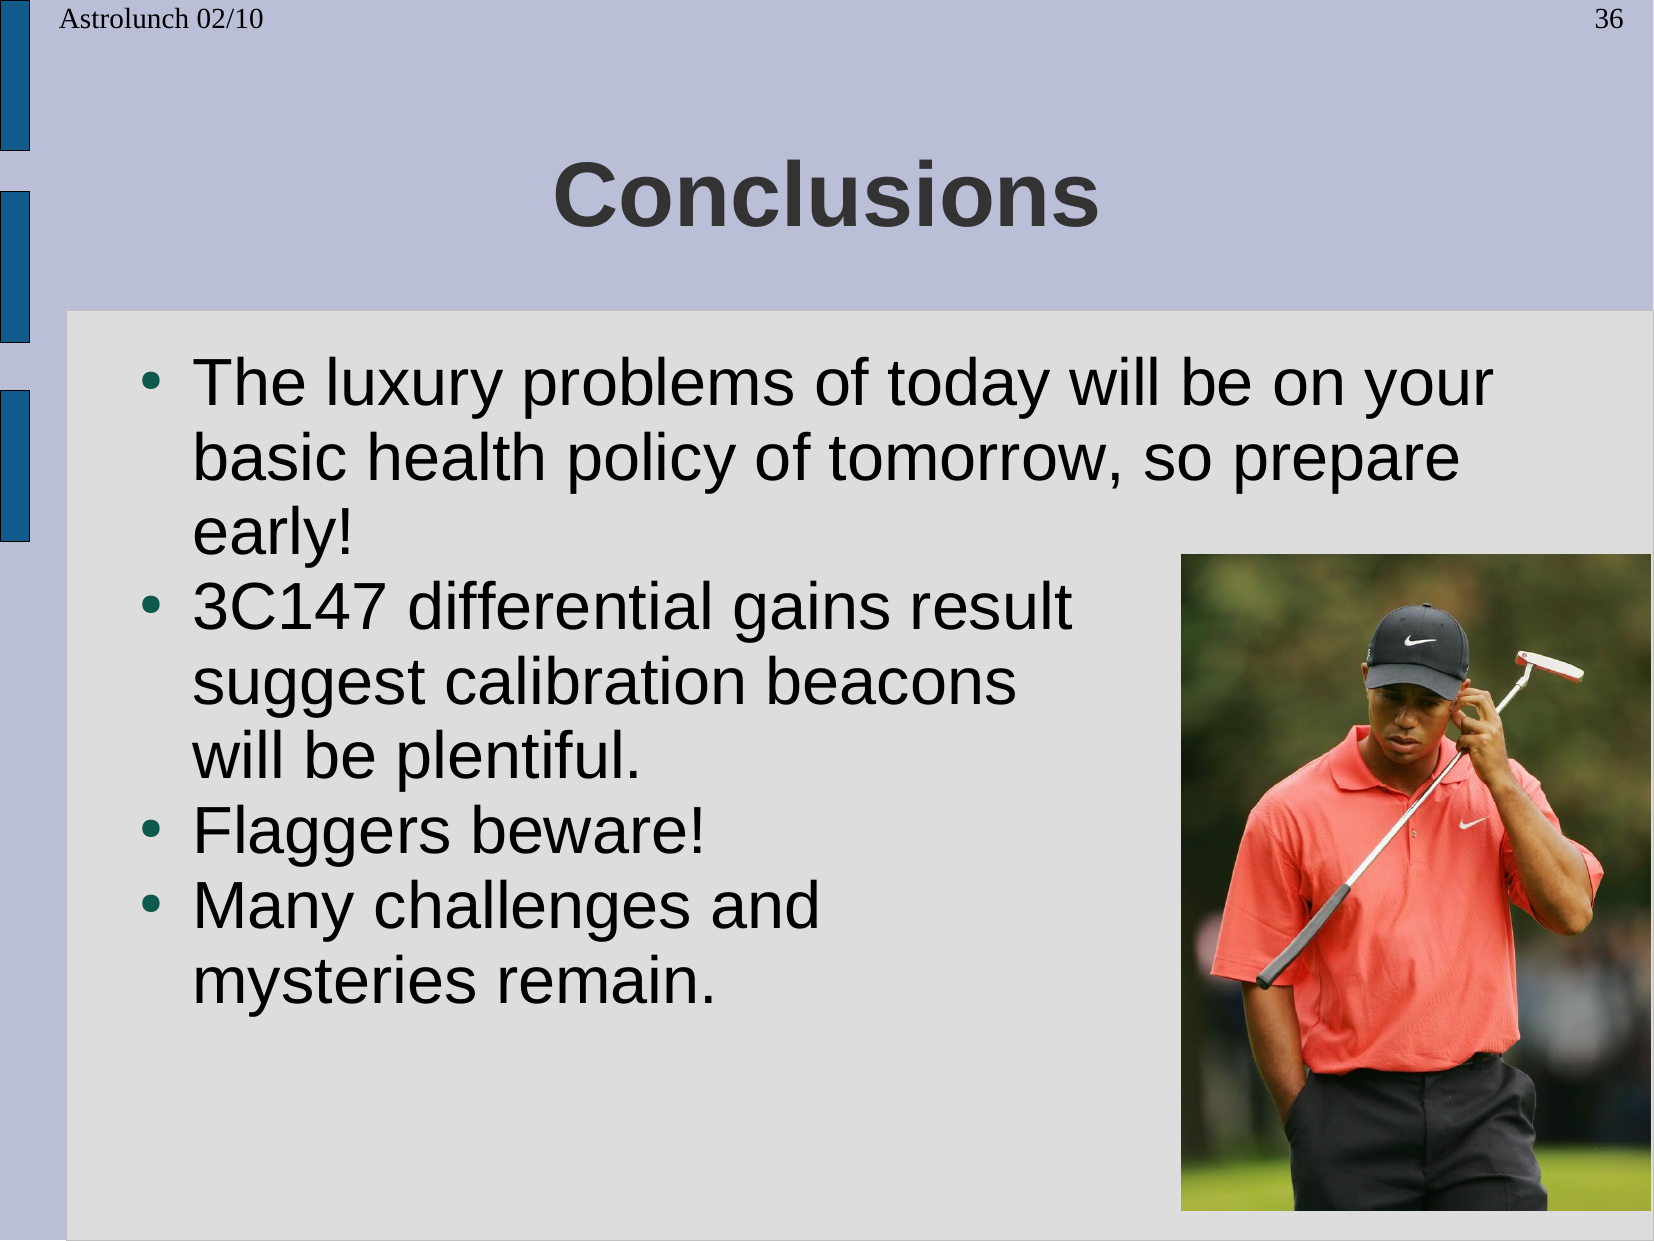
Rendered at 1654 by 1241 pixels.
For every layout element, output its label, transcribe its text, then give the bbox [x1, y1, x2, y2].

title Conclusions [121, 98, 1534, 291]
list The luxury problems of today will be on your basic health policy of tomorrow, so prepare early! 3C147 differential gains result suggest calibration beacons will be plentiful. Flaggers beware! Many challenges and mysteries remain. [121, 344, 1534, 1149]
picture [1181, 554, 1651, 1211]
